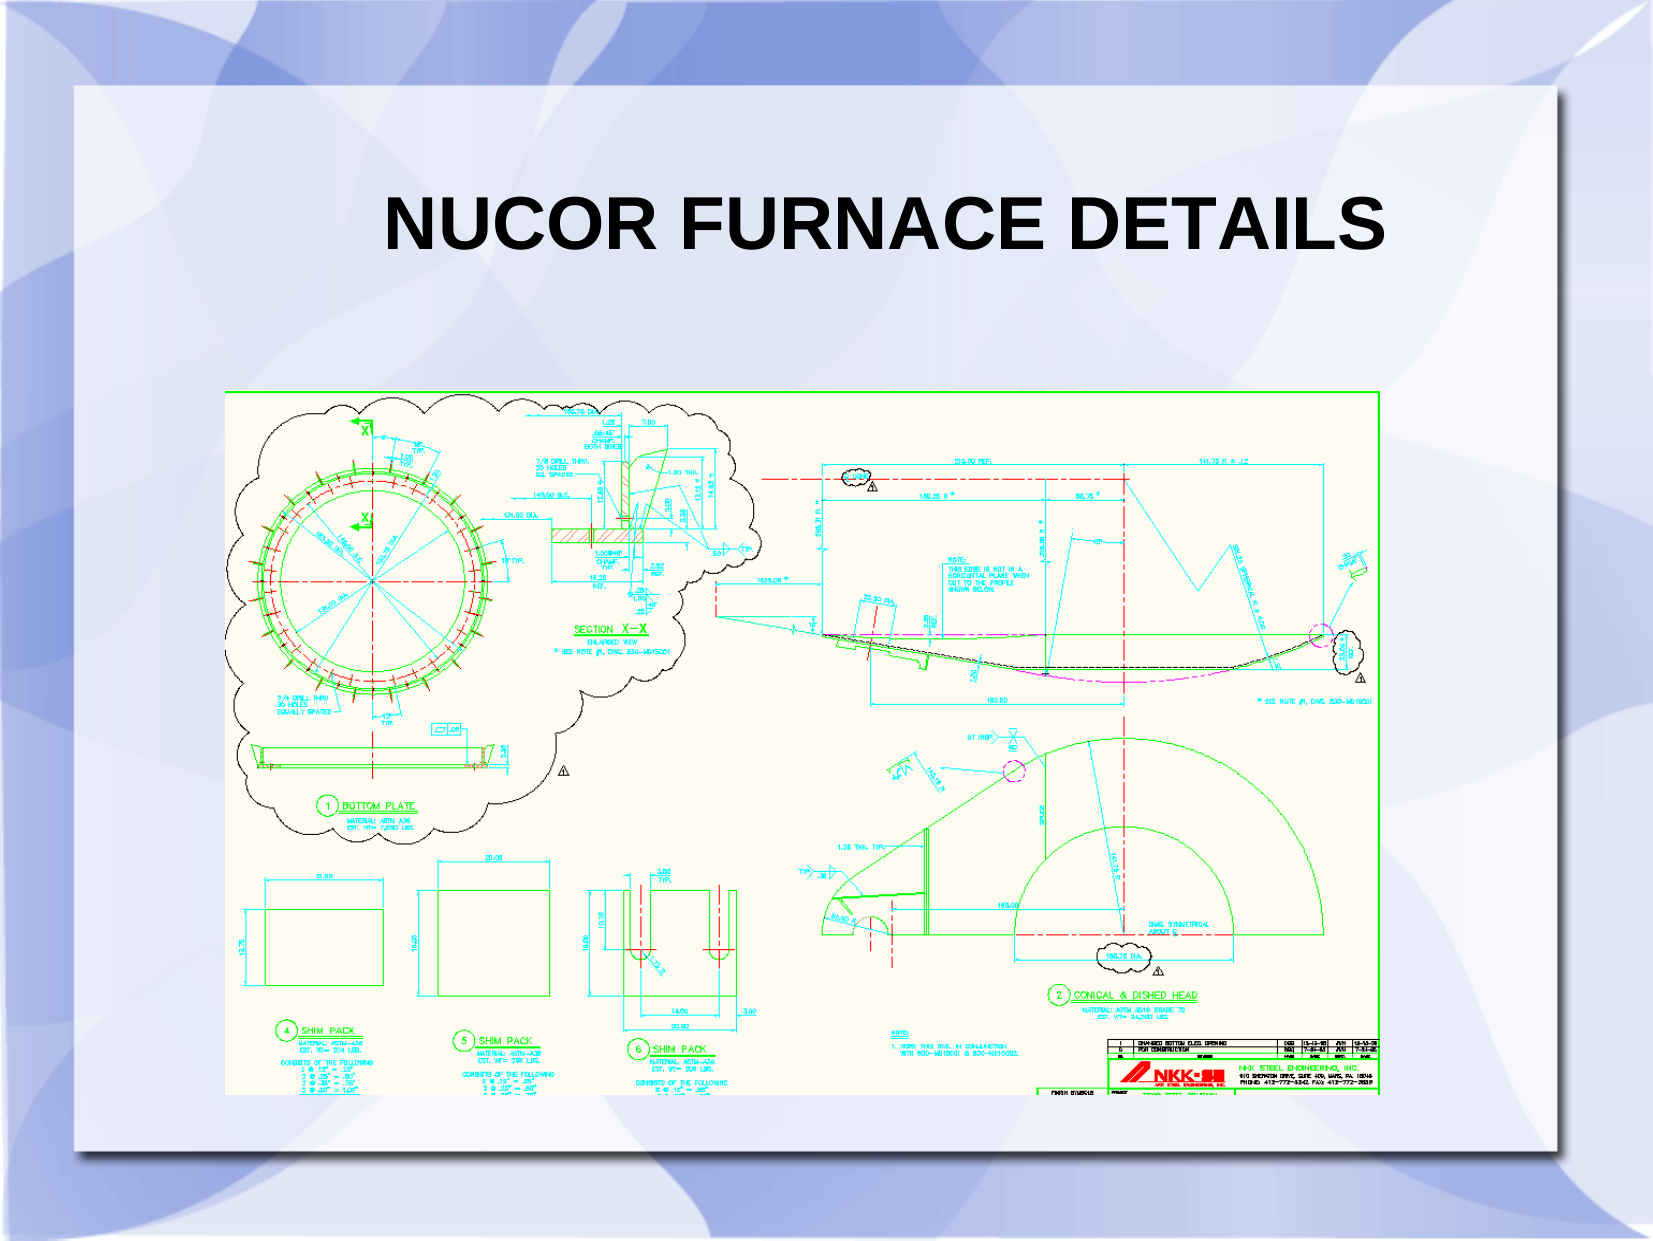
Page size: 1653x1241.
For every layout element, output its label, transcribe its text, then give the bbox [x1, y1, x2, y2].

title NUCOR FURNACE DETAILS [230, 112, 1542, 327]
picture [0, 0, 1653, 1241]
